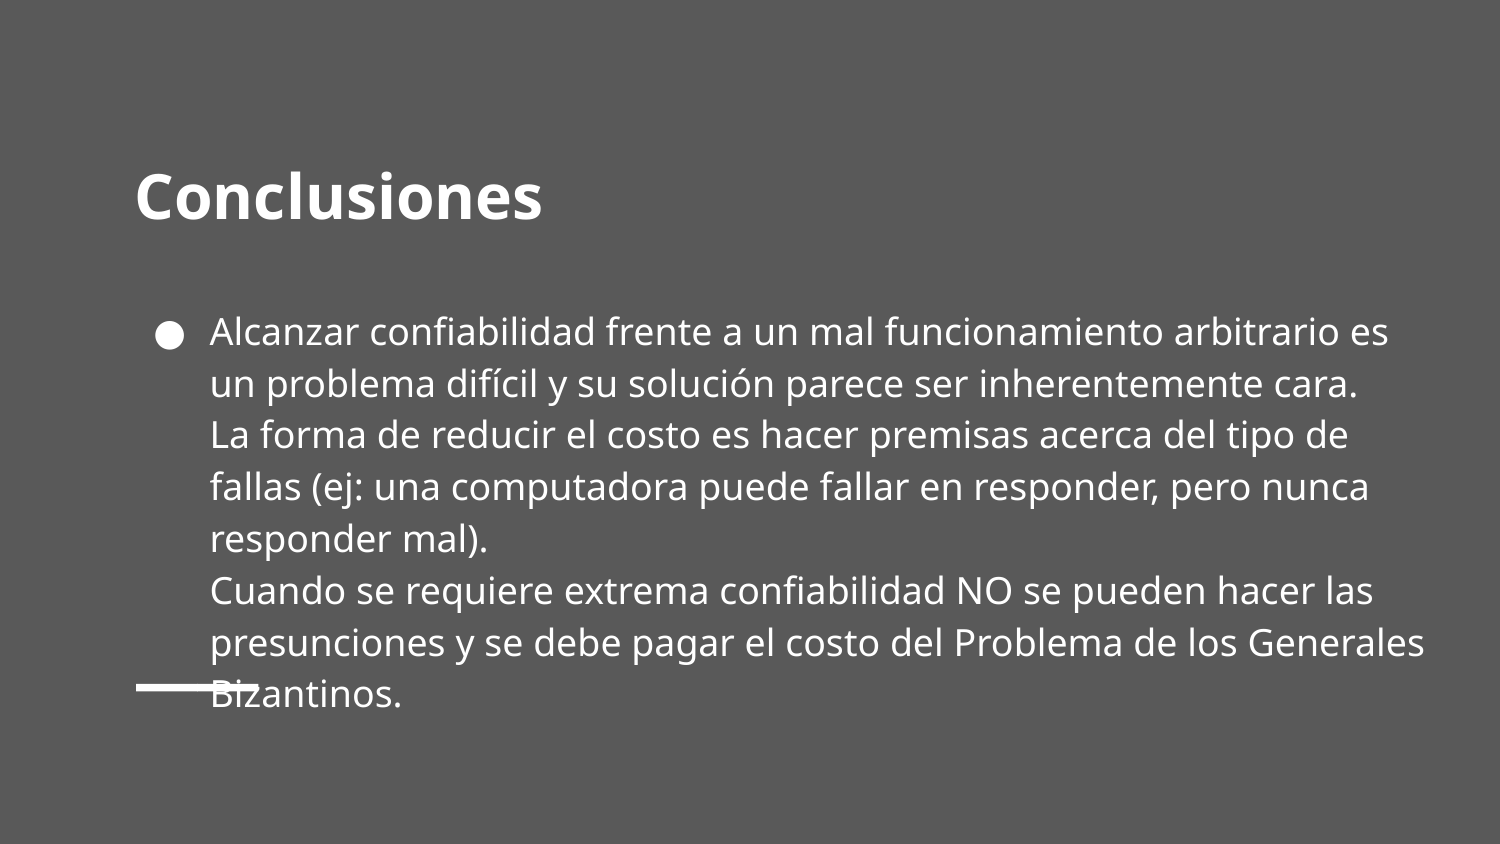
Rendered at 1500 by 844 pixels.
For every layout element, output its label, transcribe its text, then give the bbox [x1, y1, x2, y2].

title Alcanzar confiabilidad frente a un mal funcionamiento arbitrario es un problema difícil y su solución parece ser inherentemente cara. La forma de reducir el costo es hacer premisas acerca del tipo de fallas (ej: una computadora puede fallar en responder, pero nunca responder mal). Cuando se requiere extrema confiabilidad NO se pueden hacer las presunciones y se debe pagar el costo del Problema de los Generales Bizantinos. [119, 286, 1449, 650]
title Conclusiones [119, 141, 1272, 253]
